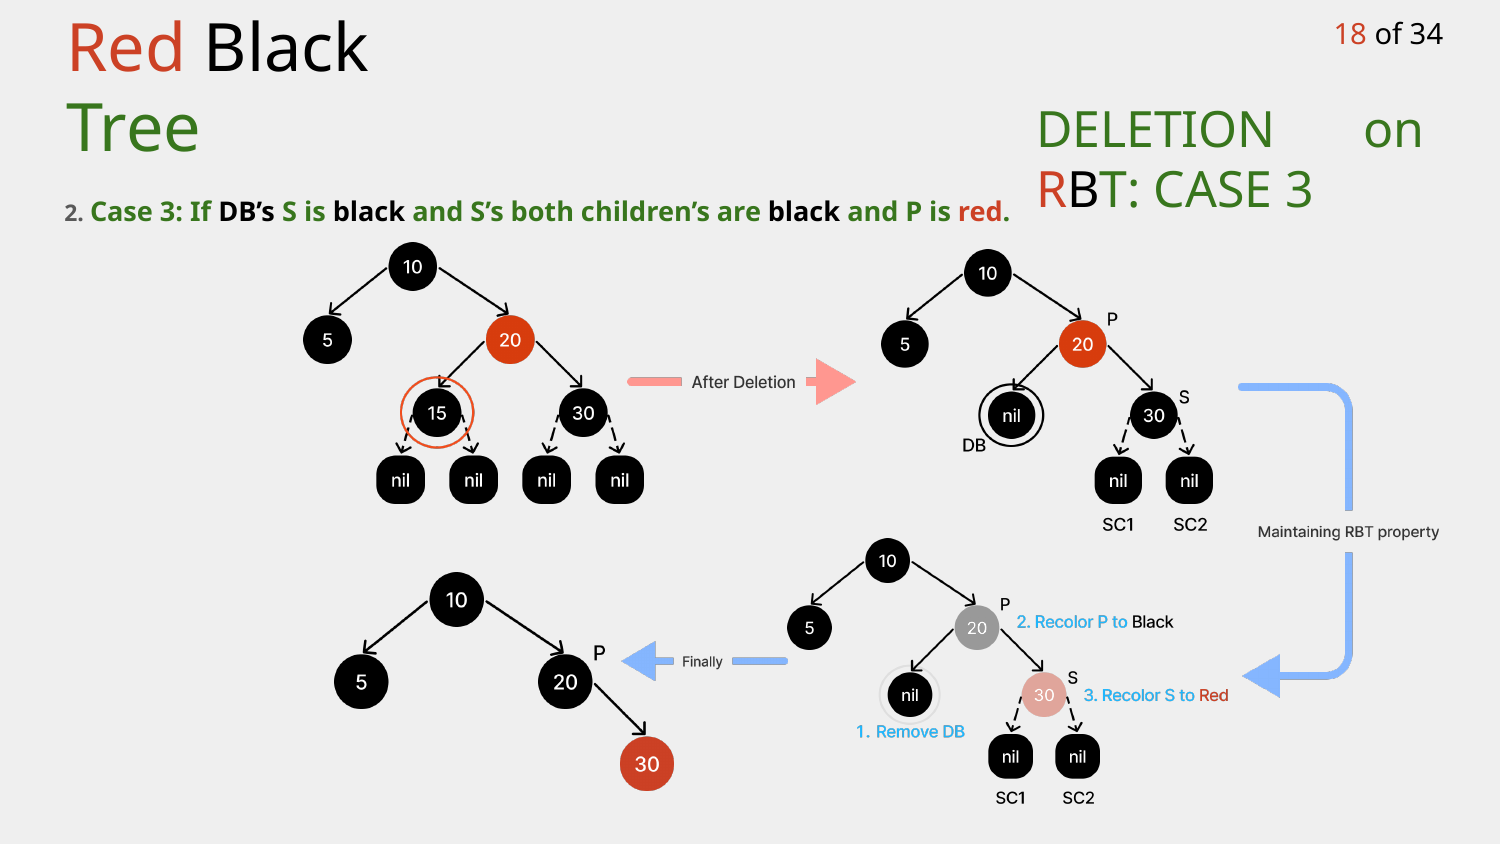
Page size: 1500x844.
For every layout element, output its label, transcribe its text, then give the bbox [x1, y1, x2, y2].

picture [334, 538, 1228, 804]
text_box DELETION on RBT: CASE 3 [1021, 82, 1440, 233]
picture [881, 249, 1213, 531]
title Red Black Tree [51, 93, 437, 179]
text_box 2. Case 3: If DB’s S is black and S’s both children’s are black and P is red. [49, 179, 1468, 242]
text_box 18 of 34 [1318, 0, 1500, 65]
picture [303, 242, 856, 504]
picture [1238, 383, 1449, 698]
